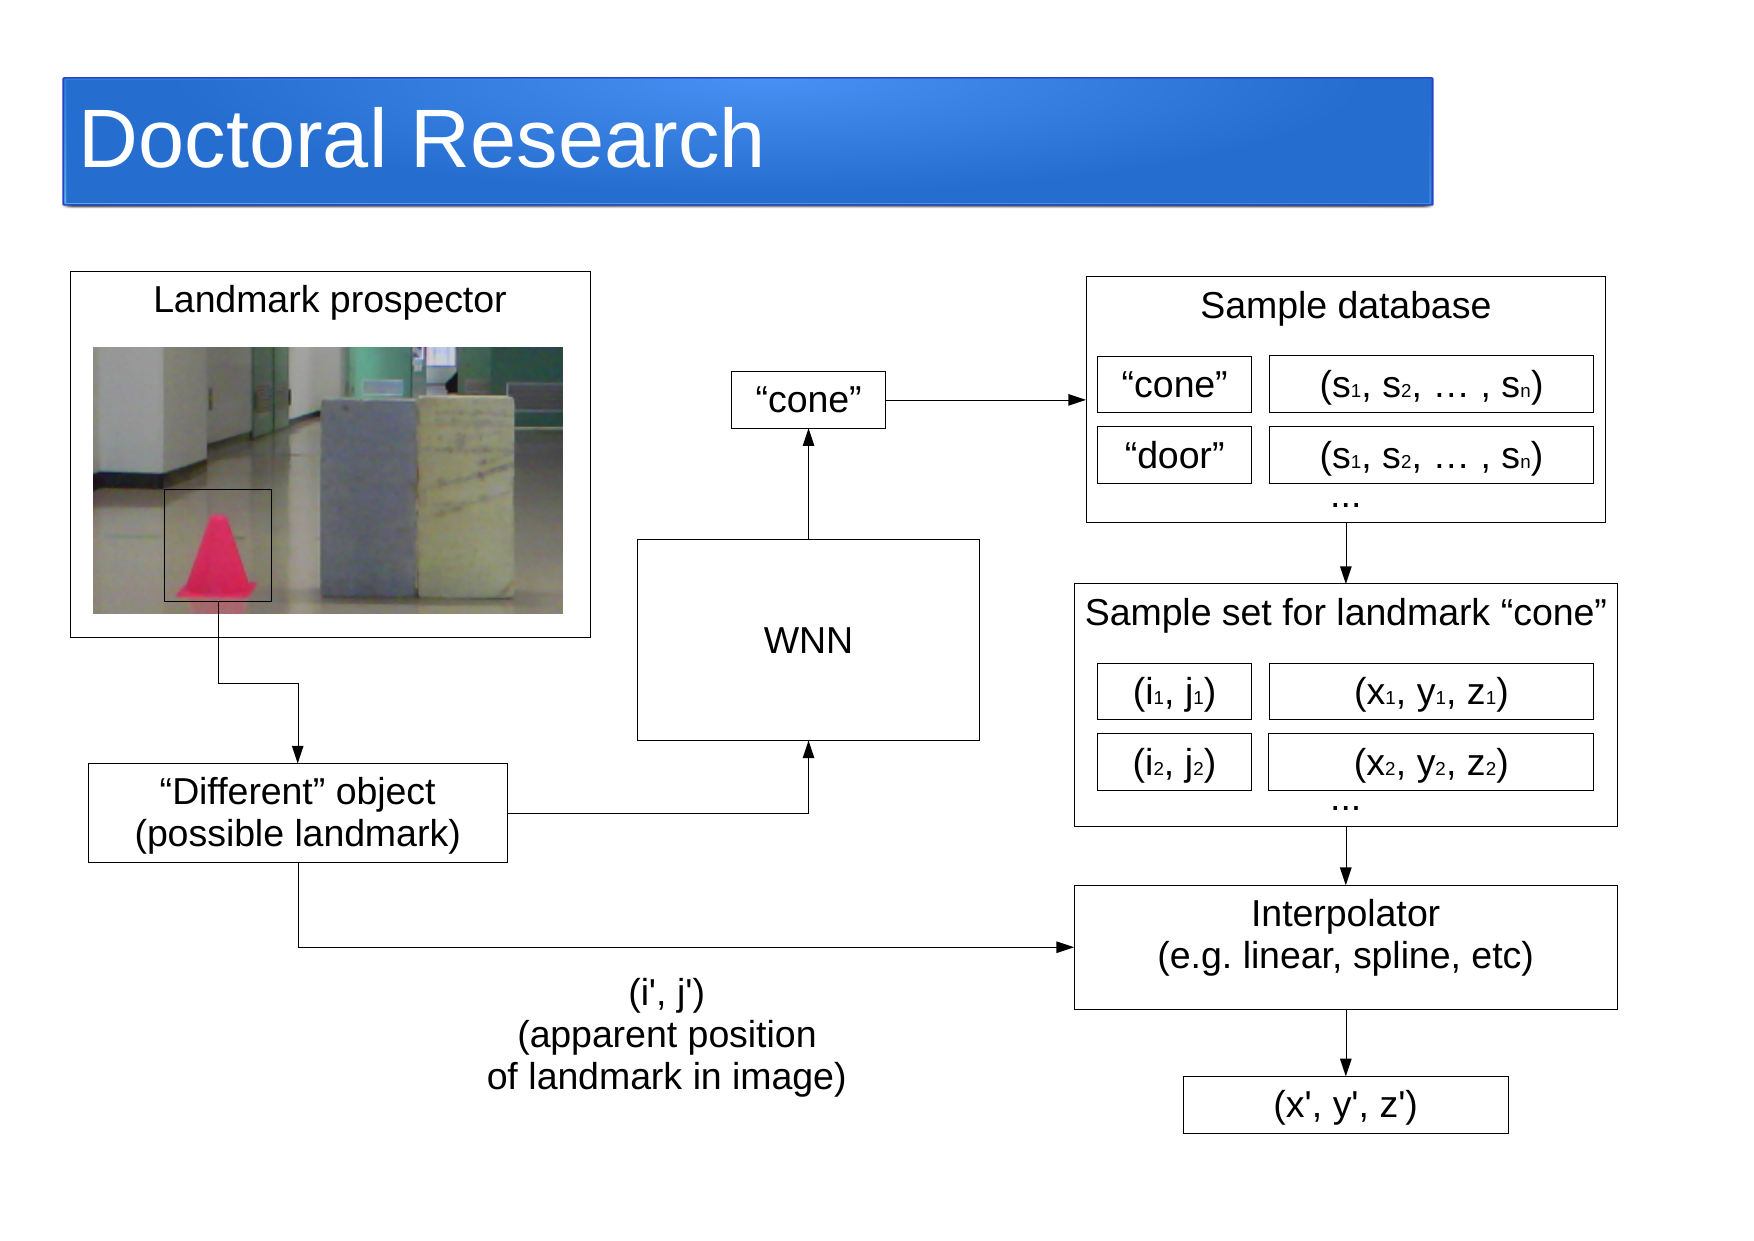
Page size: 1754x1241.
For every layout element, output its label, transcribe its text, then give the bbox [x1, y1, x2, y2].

text_box WNN [637, 539, 980, 741]
text_box (x2, y2, z2) [1268, 733, 1594, 769]
text_box (x', y', z') [1183, 1076, 1509, 1134]
title Doctoral Research [78, 80, 1429, 198]
text_box Sample database [1086, 276, 1606, 523]
text_box Sample set for landmark “cone” [1074, 583, 1618, 827]
text_box ... [1097, 769, 1594, 827]
text_box (i1, j1) [1097, 663, 1252, 720]
text_box (i', j') (apparent position of landmark in image) [424, 964, 909, 1105]
text_box “cone” [1097, 356, 1252, 413]
text_box (x1, y1, z1) [1269, 663, 1594, 720]
text_box “Different” object (possible landmark) [88, 763, 508, 863]
text_box ... [1097, 465, 1594, 523]
text_box Landmark prospector [165, 490, 271, 601]
text_box Landmark prospector [70, 271, 591, 638]
text_box (i2, j2) [1097, 733, 1252, 769]
text_box “cone” [731, 371, 886, 429]
text_box (s1, s2, … , sn) [1269, 426, 1594, 465]
text_box (s1, s2, … , sn) [1269, 355, 1594, 413]
text_box Interpolator (e.g. linear, spline, etc) [1074, 885, 1618, 1010]
picture [58, 77, 1439, 209]
text_box “door” [1097, 426, 1252, 465]
